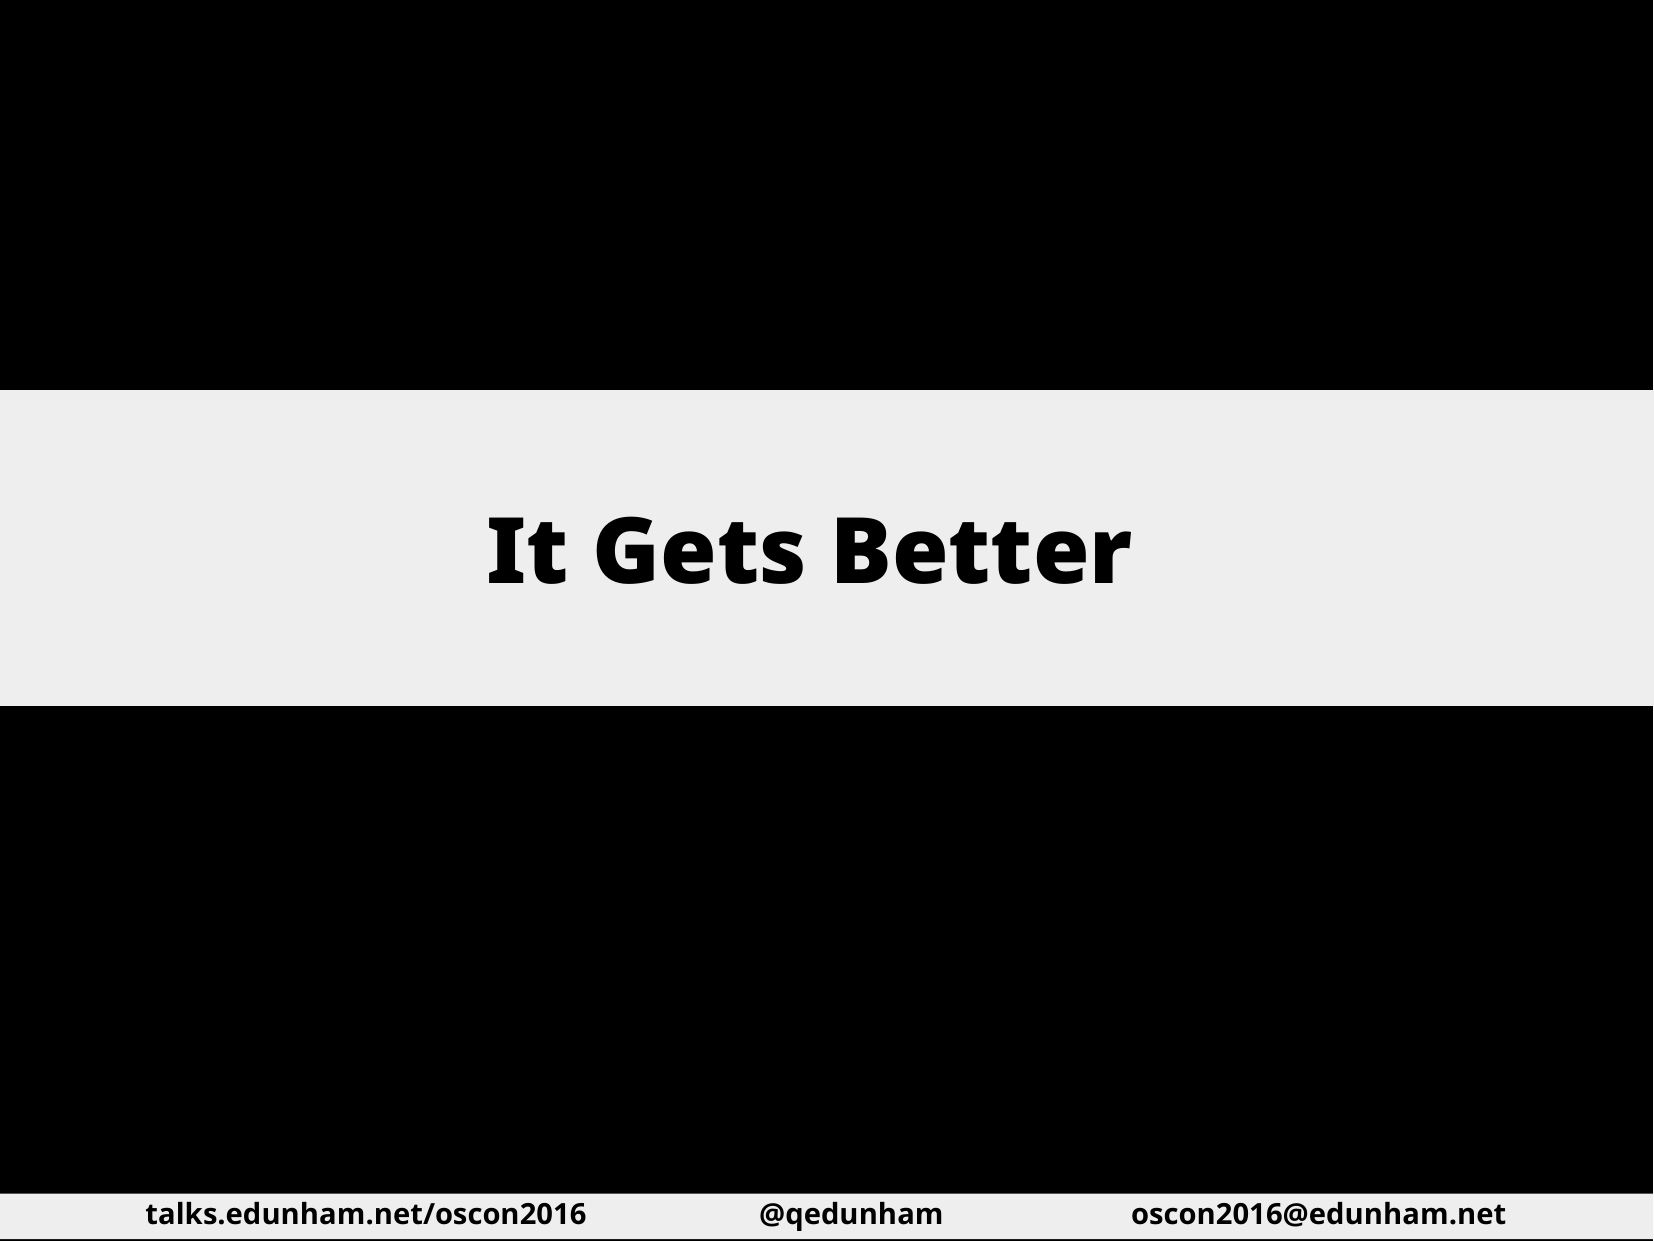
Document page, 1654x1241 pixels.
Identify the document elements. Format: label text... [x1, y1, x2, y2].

title It Gets Better [0, 390, 1621, 706]
